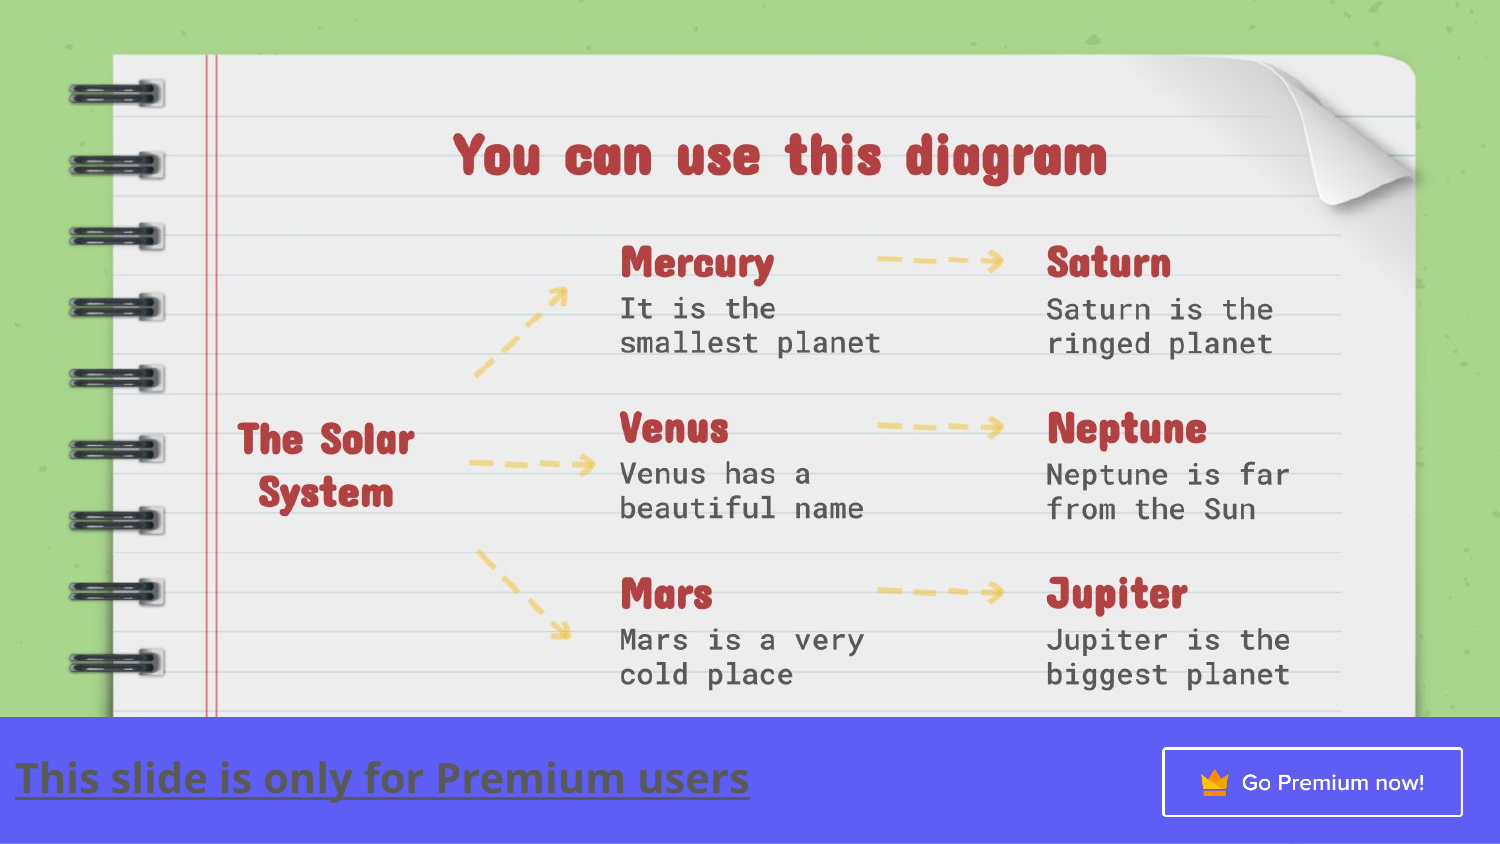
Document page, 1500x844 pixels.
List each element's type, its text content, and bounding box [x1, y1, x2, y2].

text_box This slide is only for Premium users [0, 717, 1500, 844]
picture [1162, 747, 1463, 817]
picture [0, 0, 1500, 717]
